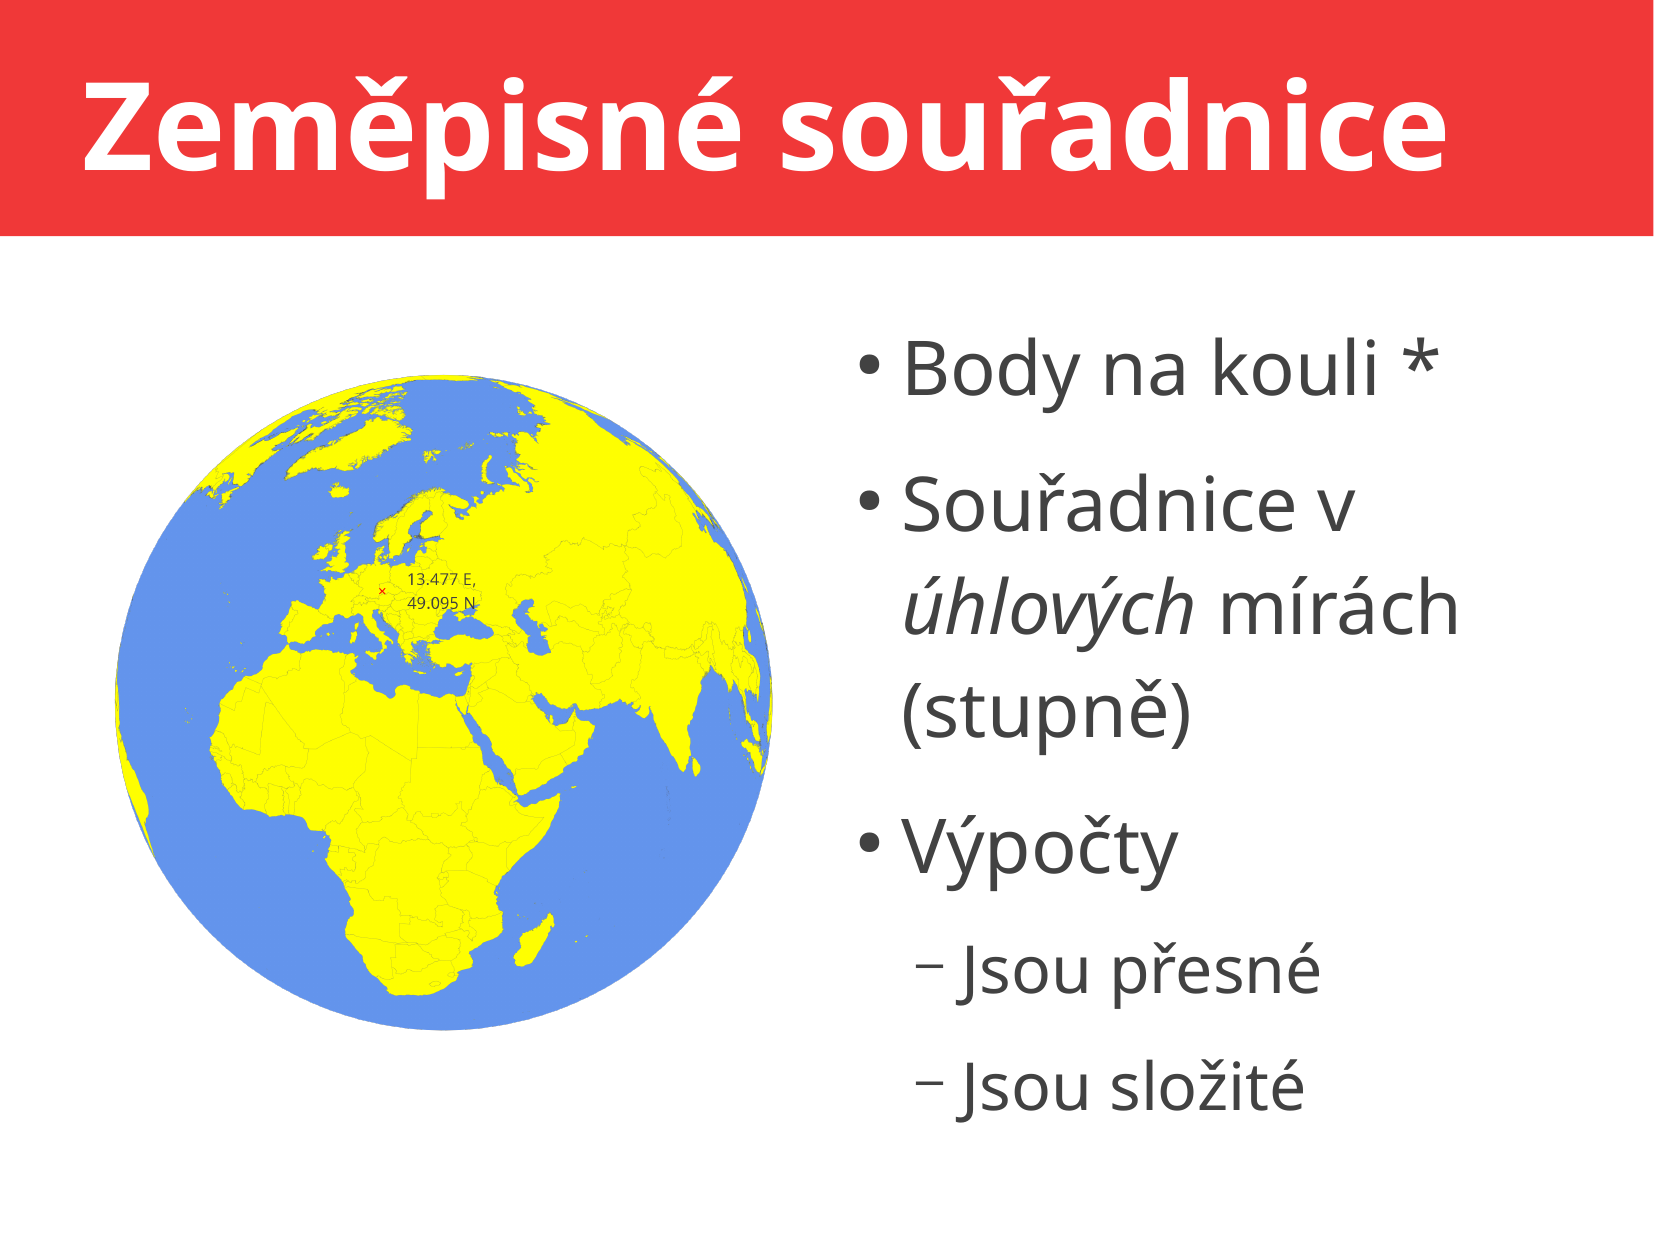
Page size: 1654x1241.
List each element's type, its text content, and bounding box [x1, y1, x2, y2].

title Zeměpisné souřadnice [82, 19, 1571, 227]
picture [82, 342, 805, 1063]
list Body na kouli * Souřadnice v úhlových mírách (stupně) Výpočty Jsou přesné Jsou složité [840, 314, 1564, 1134]
